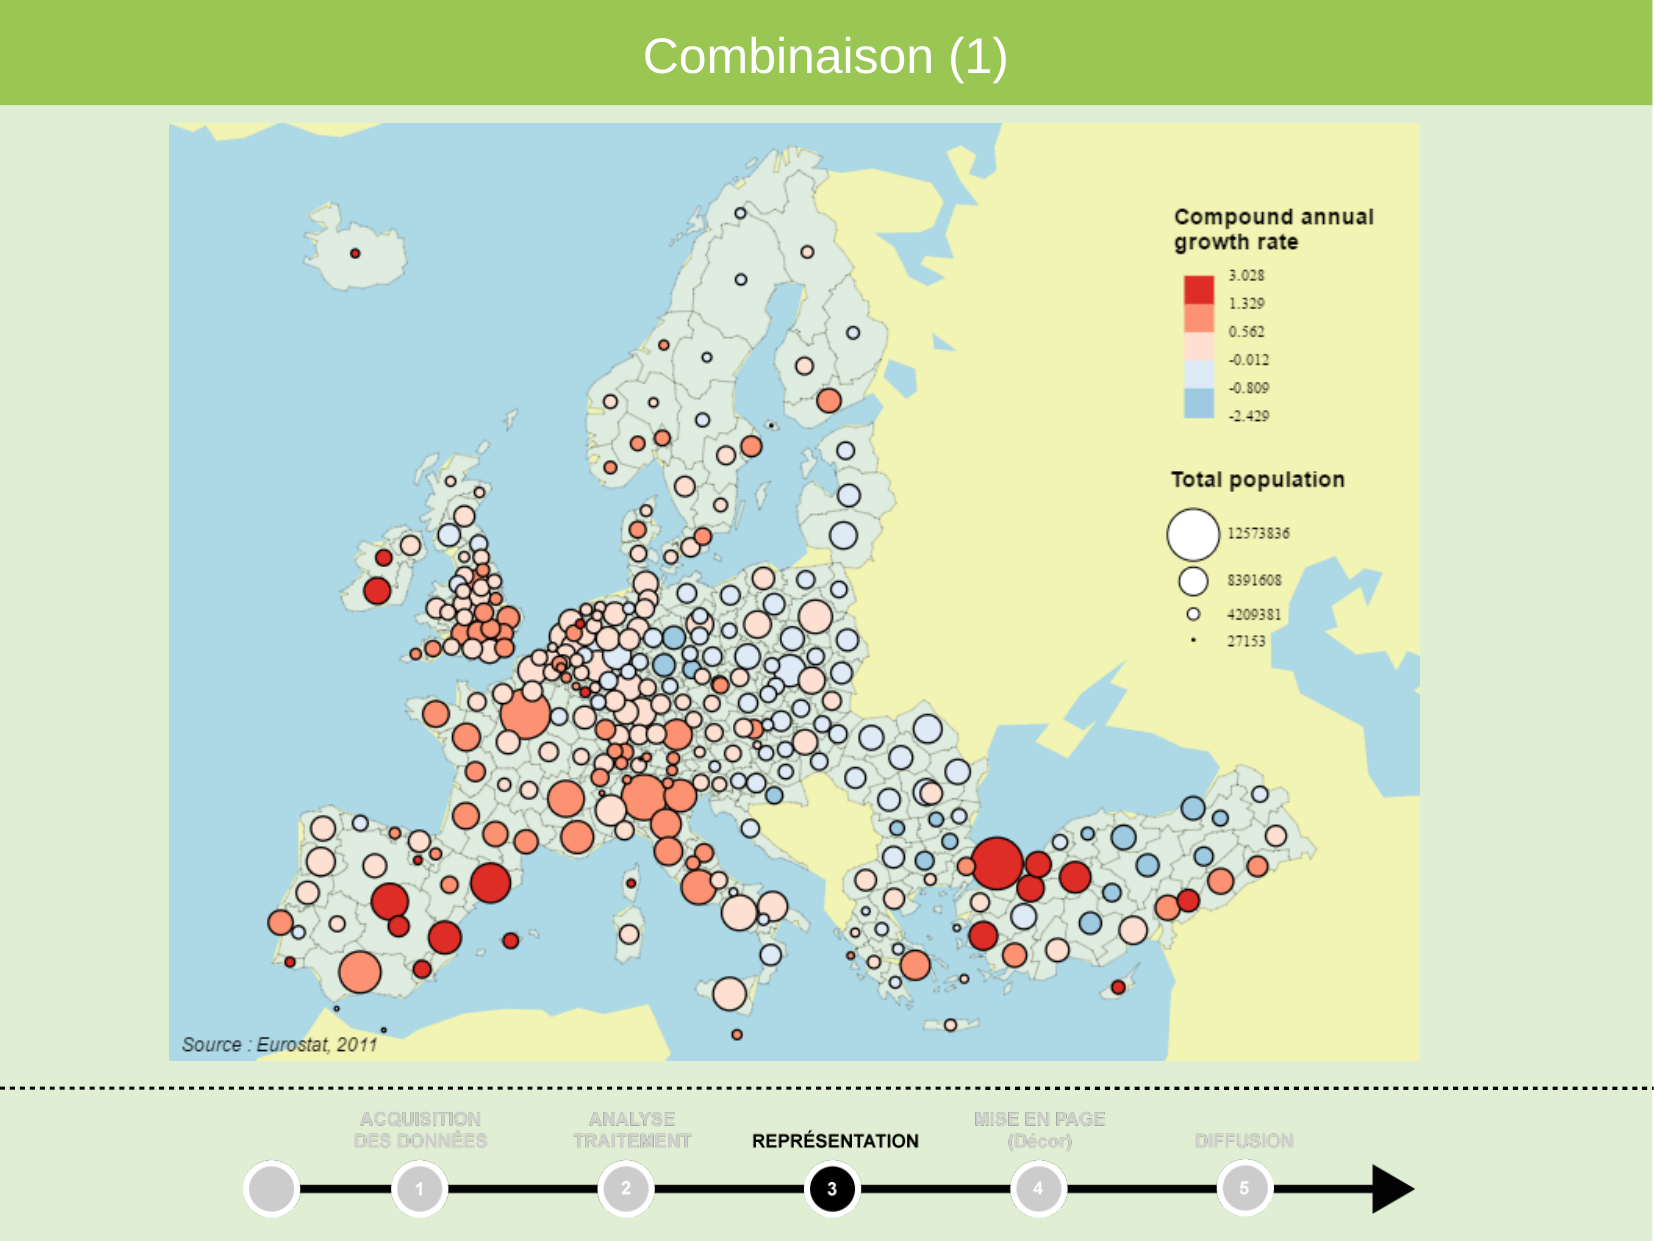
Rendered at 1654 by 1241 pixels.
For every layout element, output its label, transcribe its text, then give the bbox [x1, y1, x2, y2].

picture [169, 123, 1420, 1061]
text_box Combinaison (1) [82, 19, 1570, 88]
picture [243, 1109, 1415, 1218]
